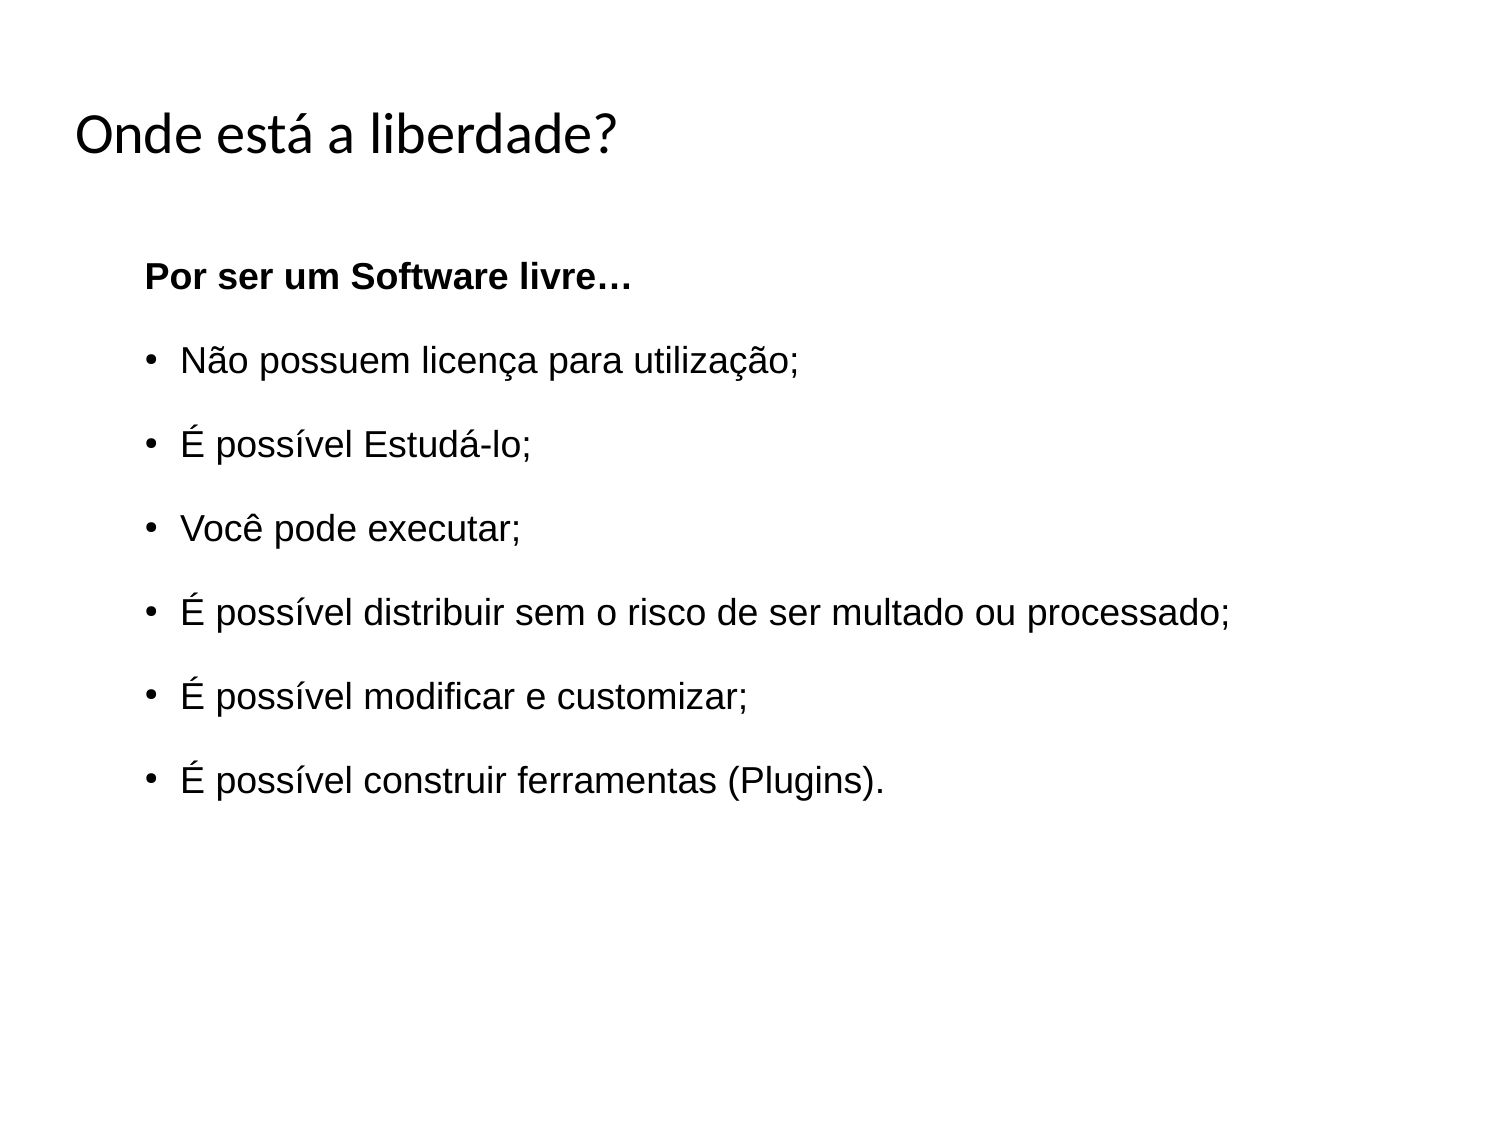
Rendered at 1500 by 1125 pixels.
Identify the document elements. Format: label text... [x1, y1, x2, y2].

text_box Por ser um Software livre… Não possuem licença para utilização; É possível Estudá-lo; Você pode executar; É possível distribuir sem o risco de ser multado ou processado; É possível modificar e customizar; É possível construir ferramentas (Plugins). [129, 248, 1394, 809]
title Onde está a liberdade? [75, 45, 1425, 233]
